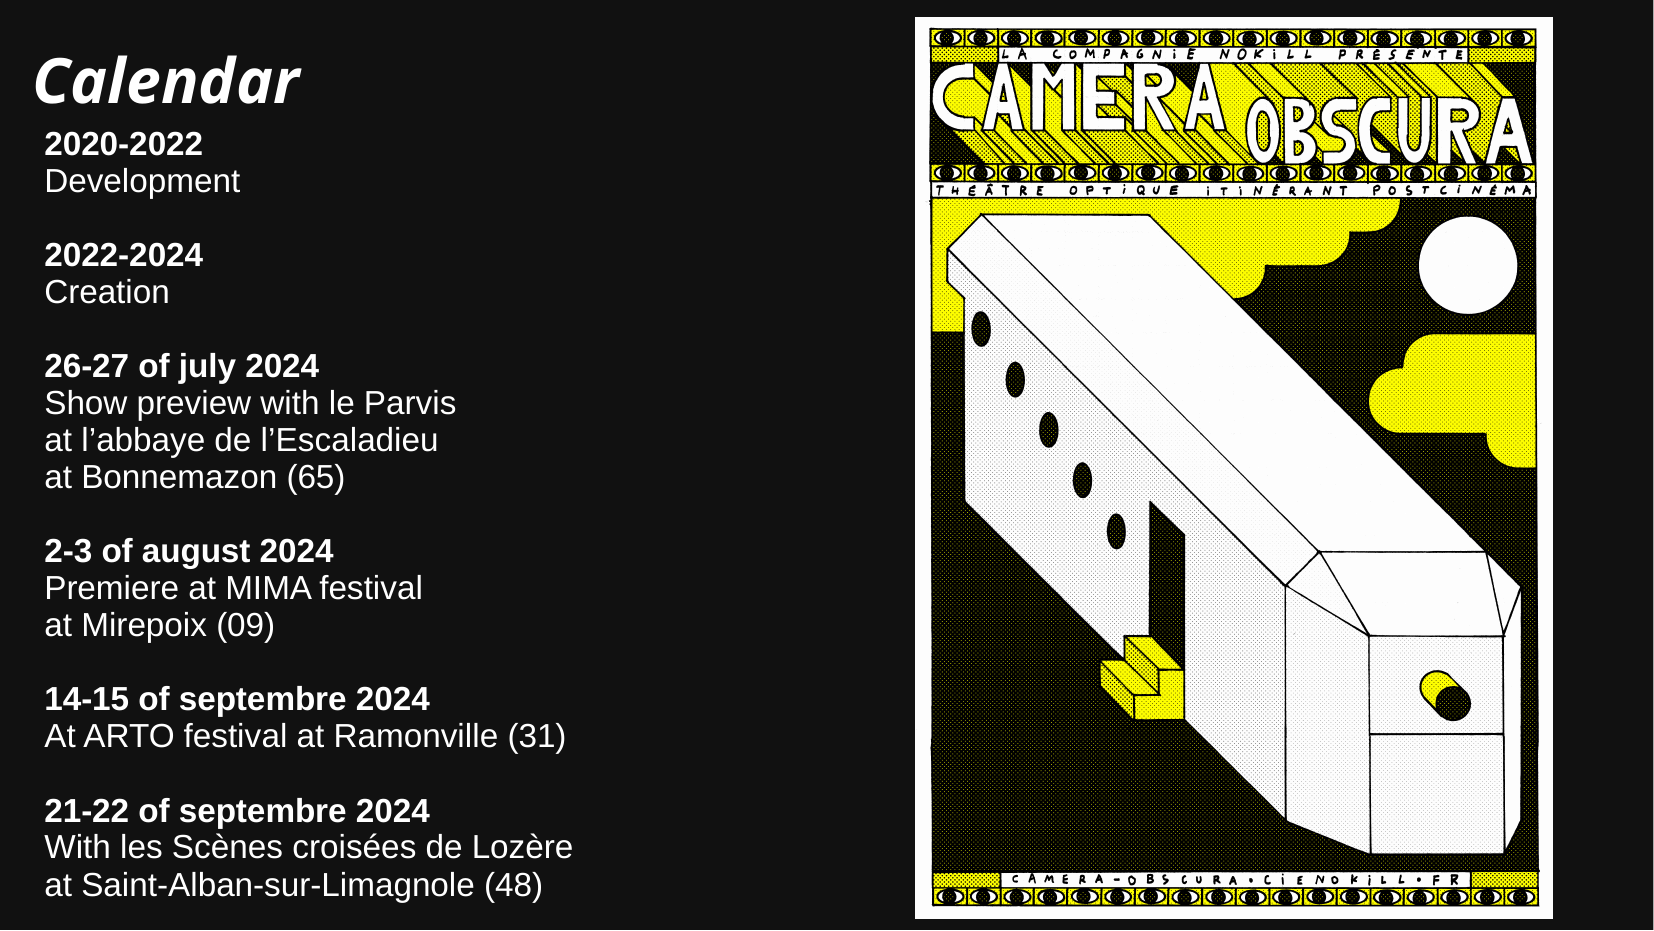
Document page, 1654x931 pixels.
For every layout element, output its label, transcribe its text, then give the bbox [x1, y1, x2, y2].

text_box Calendar [17, 29, 609, 148]
text_box 2020-2022 Development 2022-2024 Creation 26-27 of july 2024 Show preview with le Parvis at l’abbaye de l’Escaladieu at Bonnemazon (65) 2-3 of august 2024 Premiere at MIMA festival at Mirepoix (09) 14-15 of septembre 2024 At ARTO festival at Ramonville (31) 21-22 of septembre 2024 With les Scènes croisées de Lozère at Saint-Alban-sur-Limagnole (48) [29, 118, 915, 911]
picture [915, 17, 1553, 919]
